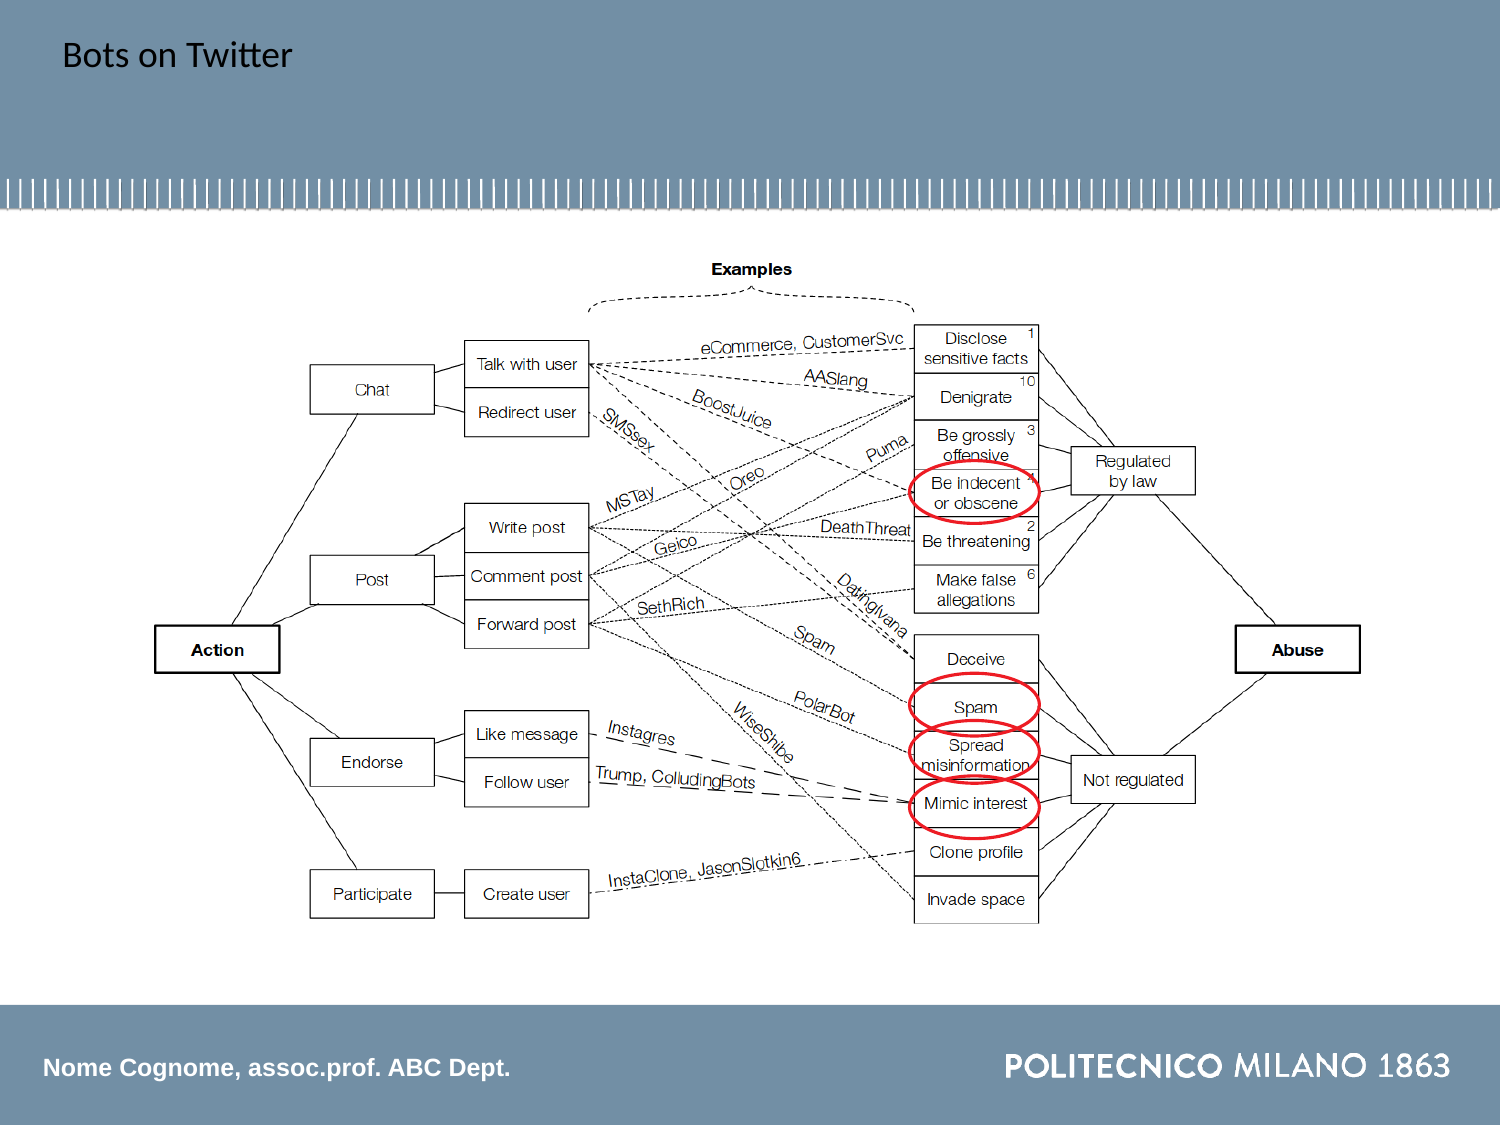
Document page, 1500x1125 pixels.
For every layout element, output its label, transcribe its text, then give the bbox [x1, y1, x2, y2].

title Bots on Twitter [47, 22, 1455, 161]
picture [999, 1041, 1456, 1089]
picture [75, 216, 1441, 934]
